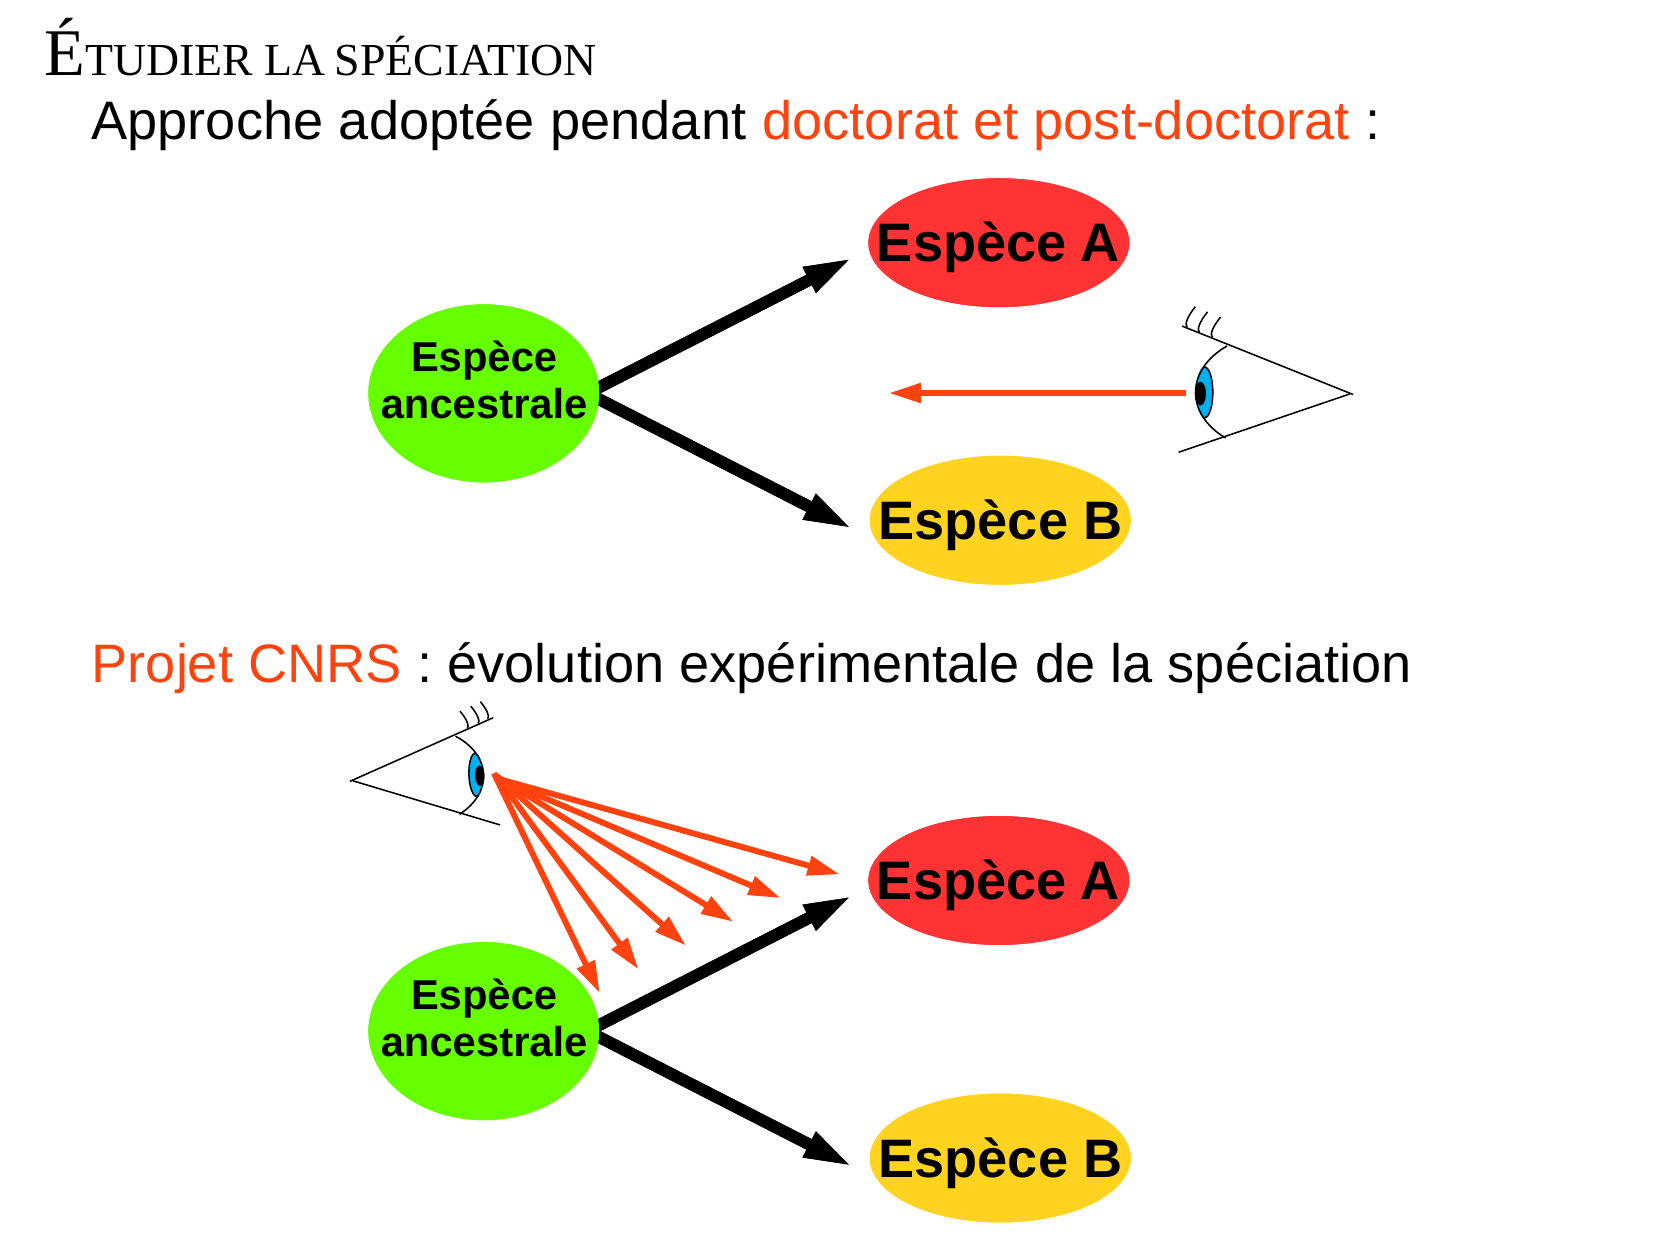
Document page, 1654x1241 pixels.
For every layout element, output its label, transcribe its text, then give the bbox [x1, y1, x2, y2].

text_box [381, 435, 586, 483]
text_box ÉTUDIER LA SPÉCIATION [30, 8, 1457, 116]
text_box Espèce ancestrale [366, 964, 603, 1073]
text_box Projet CNRS : évolution expérimentale de la spéciation [76, 625, 1429, 702]
text_box [894, 1093, 1106, 1120]
text_box [895, 455, 1106, 482]
text_box Espèce A [862, 205, 1135, 281]
text_box [892, 178, 1105, 205]
text_box [896, 1197, 1105, 1223]
text_box [470, 755, 485, 795]
text_box [408, 304, 560, 326]
text_box Espèce B [863, 1120, 1138, 1197]
text_box [894, 919, 1104, 945]
text_box Approche adoptée pendant doctorat et post-doctorat : [76, 116, 1396, 159]
text_box Espèce B [863, 482, 1138, 559]
text_box Espèce A [862, 843, 1135, 919]
text_box [896, 559, 1105, 585]
text_box [1194, 369, 1212, 416]
text_box [892, 816, 1105, 843]
text_box [381, 1073, 586, 1121]
text_box Espèce ancestrale [366, 326, 603, 435]
text_box [893, 281, 1104, 308]
text_box [407, 942, 560, 964]
